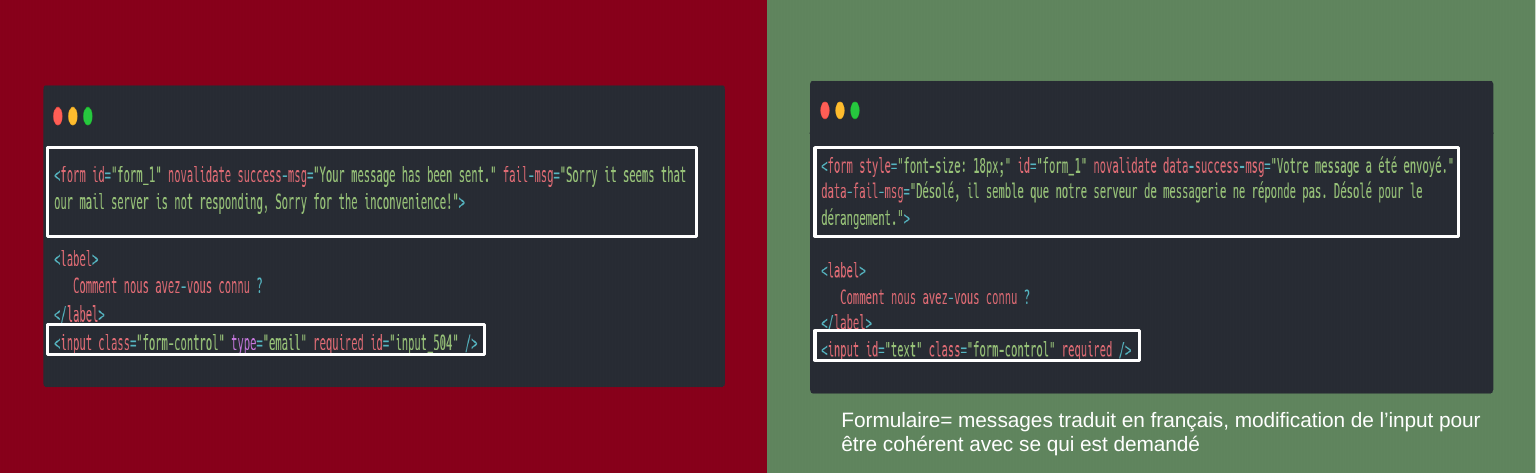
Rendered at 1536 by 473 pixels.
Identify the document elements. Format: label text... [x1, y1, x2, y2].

text_box Formulaire= messages traduit en français, modification de l’input pour être cohérent avec se qui est demandé [826, 401, 1506, 463]
picture [0, 0, 1536, 473]
